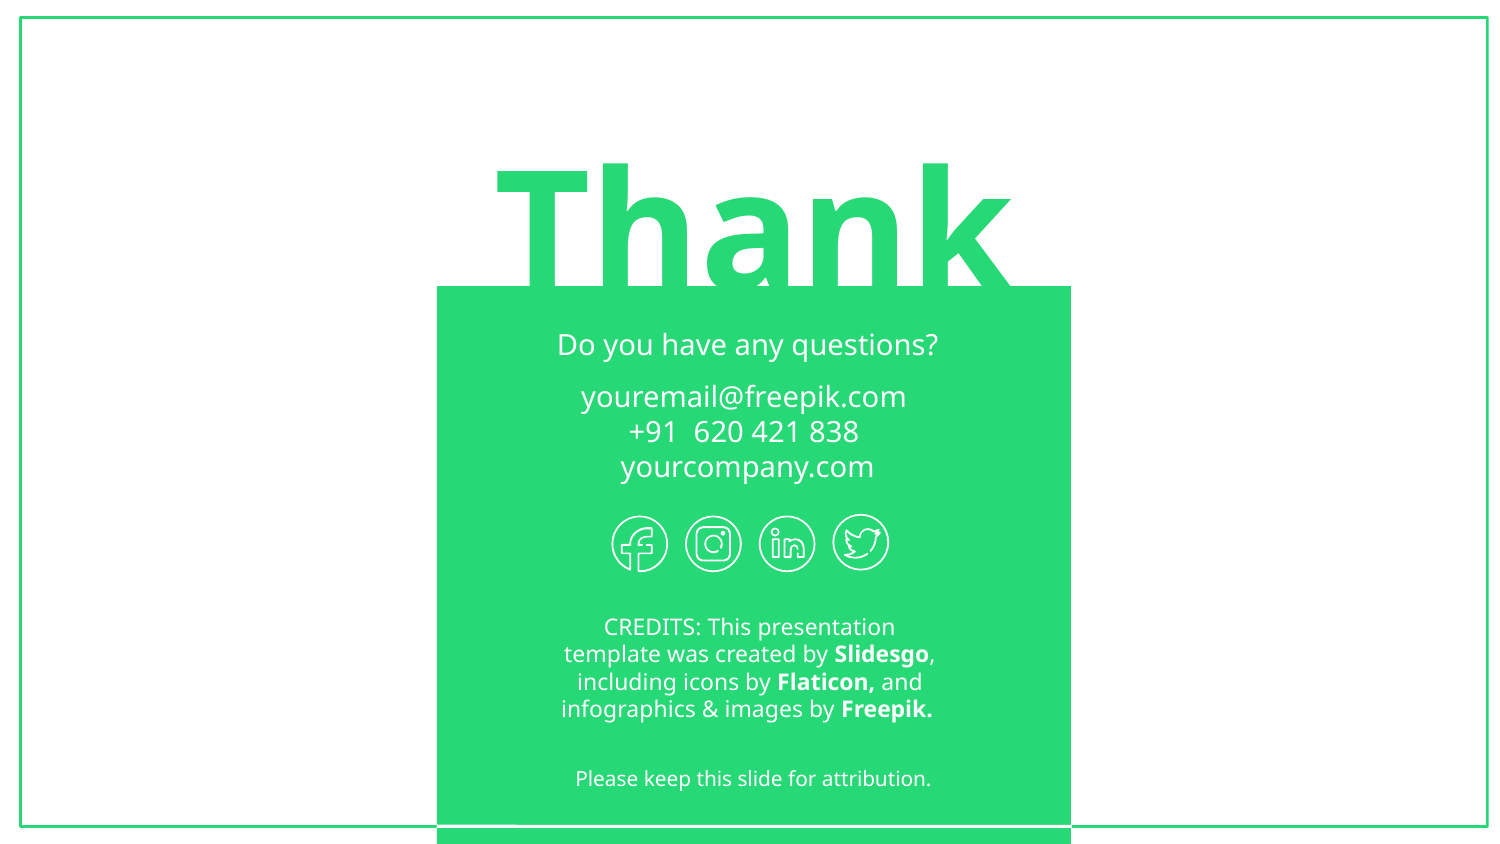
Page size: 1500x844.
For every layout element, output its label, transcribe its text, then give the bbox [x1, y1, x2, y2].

subtitle Do you have any questions? youremail@freepik.com +91 620 421 838 yourcompany.com [454, 311, 1041, 510]
text_box [832, 513, 890, 571]
subtitle Please keep this slide for attribution. [439, 739, 1068, 818]
title Thanks [439, 108, 1069, 279]
text_box [685, 515, 742, 573]
text_box [611, 515, 669, 573]
text_box [758, 515, 816, 573]
